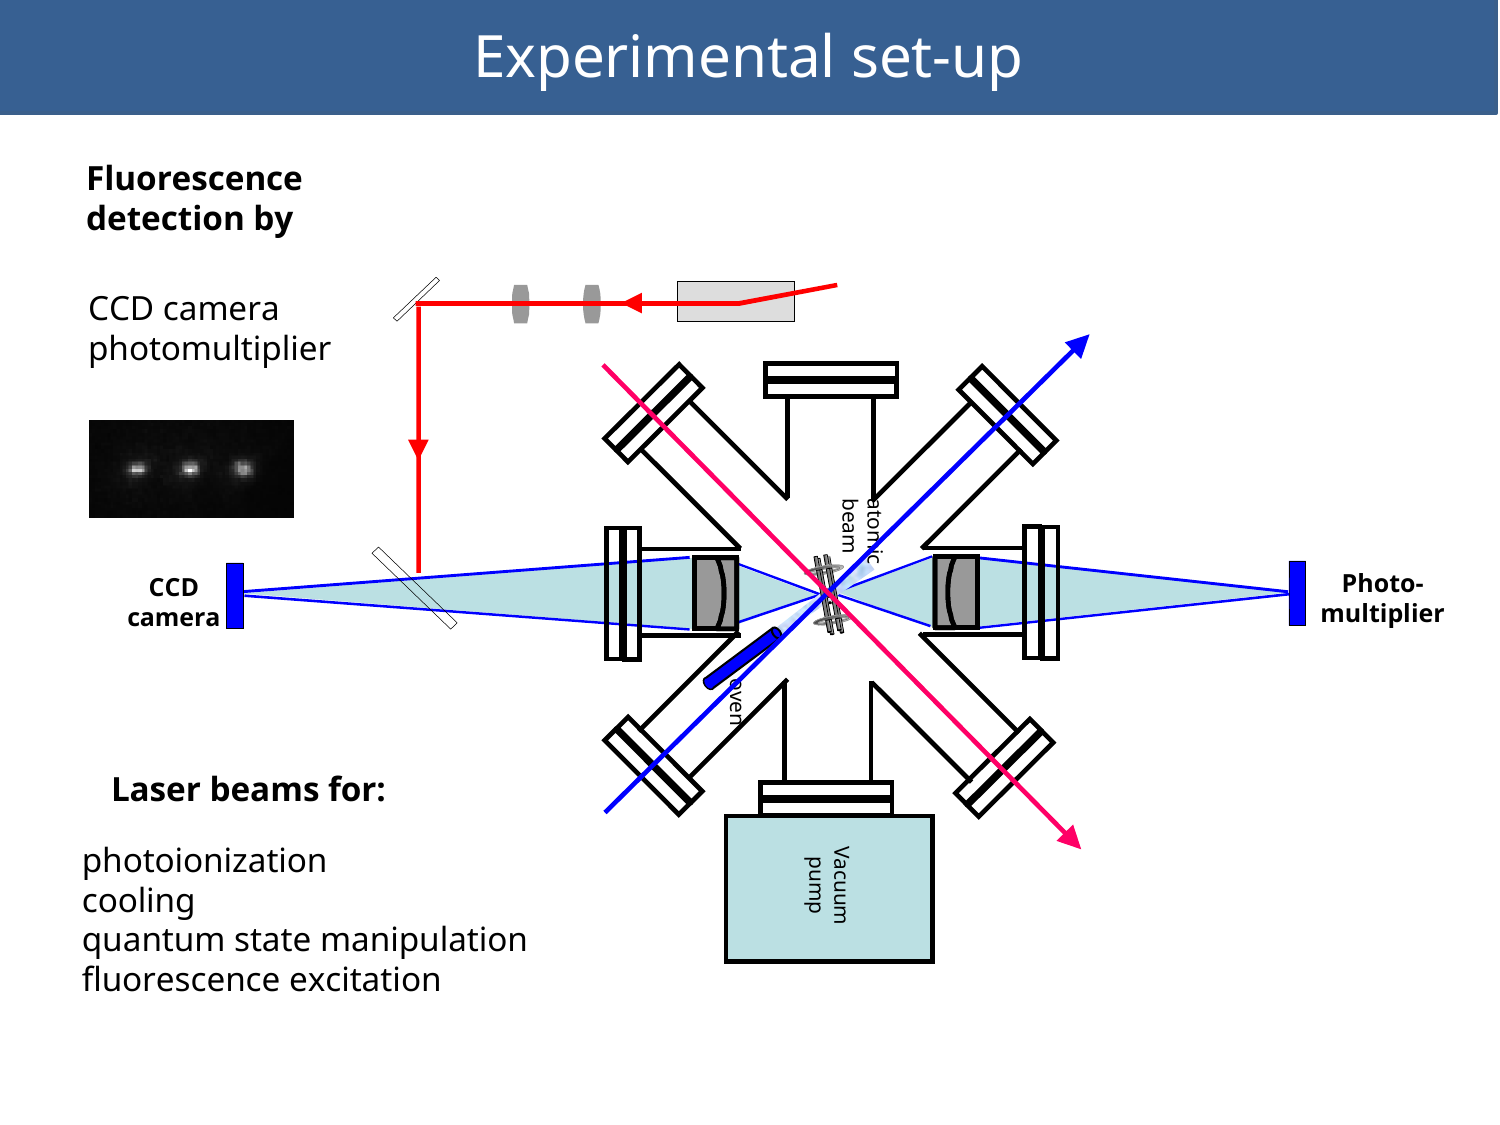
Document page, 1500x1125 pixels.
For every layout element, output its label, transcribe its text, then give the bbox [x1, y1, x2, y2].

text_box [823, 600, 827, 616]
text_box [808, 603, 822, 617]
text_box [226, 562, 431, 628]
text_box [725, 816, 933, 962]
text_box [815, 616, 849, 624]
text_box [951, 559, 975, 625]
text_box [725, 563, 820, 663]
text_box [828, 569, 832, 586]
text_box [703, 668, 718, 690]
text_box [697, 560, 721, 626]
text_box photoionization cooling quantum state manipulation fluorescence excitation [67, 831, 544, 1007]
text_box CCD camera photomultiplier [73, 279, 347, 375]
text_box [1027, 561, 1038, 624]
text_box [1045, 563, 1056, 622]
text_box atomic beam [830, 483, 897, 580]
text_box [810, 566, 842, 574]
text_box oven [718, 663, 752, 696]
text_box oven [718, 665, 759, 741]
text_box [627, 559, 637, 627]
text_box [412, 562, 604, 625]
text_box Fluorescence detection by [71, 149, 319, 246]
text_box [415, 284, 625, 439]
text_box [815, 557, 820, 567]
text_box [609, 561, 619, 626]
text_box [400, 577, 445, 613]
text_box Vacuum pump [797, 831, 863, 941]
text_box Laser beams for: [96, 760, 402, 817]
text_box atomic beam [845, 529, 897, 580]
text_box Photo- multiplier [1305, 560, 1460, 636]
picture [89, 420, 294, 518]
text_box [837, 555, 932, 628]
title Experimental set-up [0, 0, 1497, 122]
text_box [642, 555, 692, 631]
text_box [938, 559, 951, 625]
text_box [642, 281, 838, 321]
text_box [722, 561, 734, 626]
text_box [416, 458, 421, 573]
text_box CCD camera [112, 564, 236, 640]
text_box [1060, 560, 1305, 626]
text_box [980, 556, 1022, 629]
